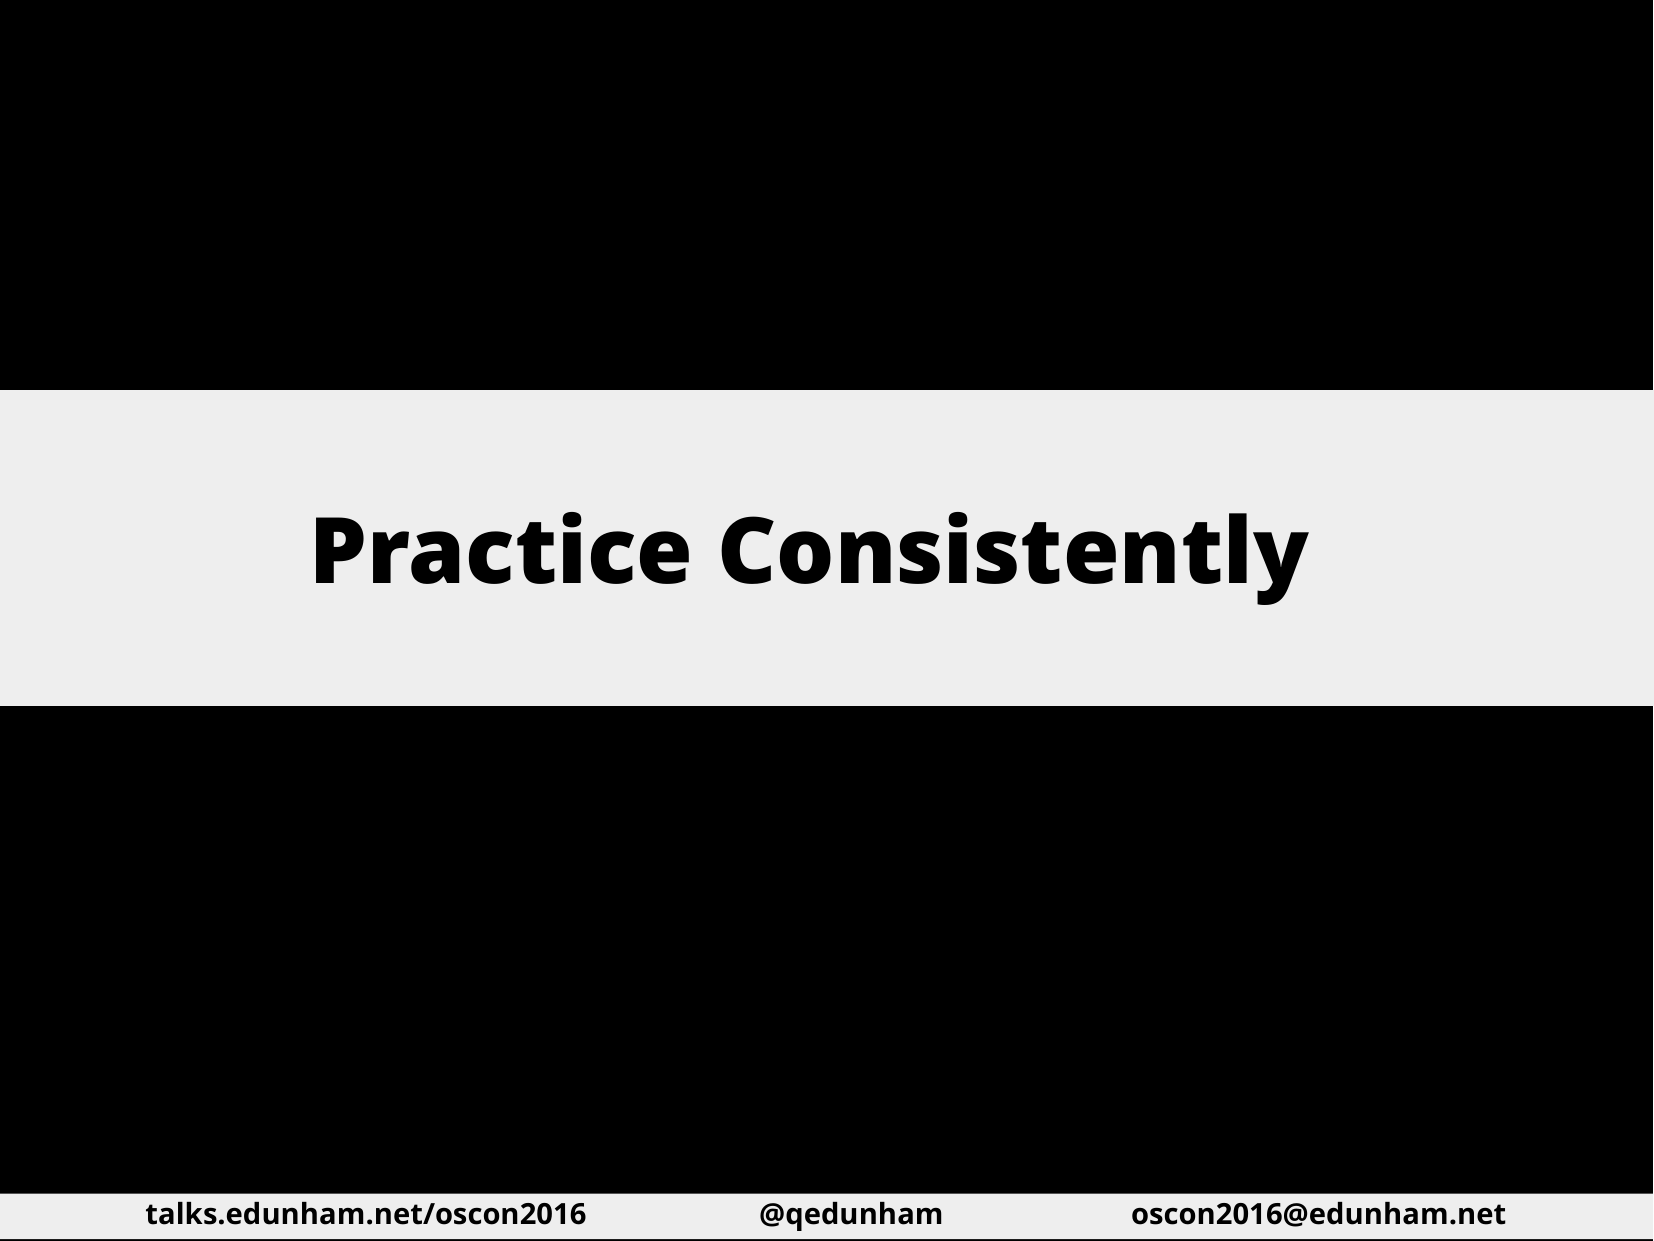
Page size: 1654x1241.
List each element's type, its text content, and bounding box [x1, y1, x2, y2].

title Practice Consistently [0, 390, 1621, 706]
